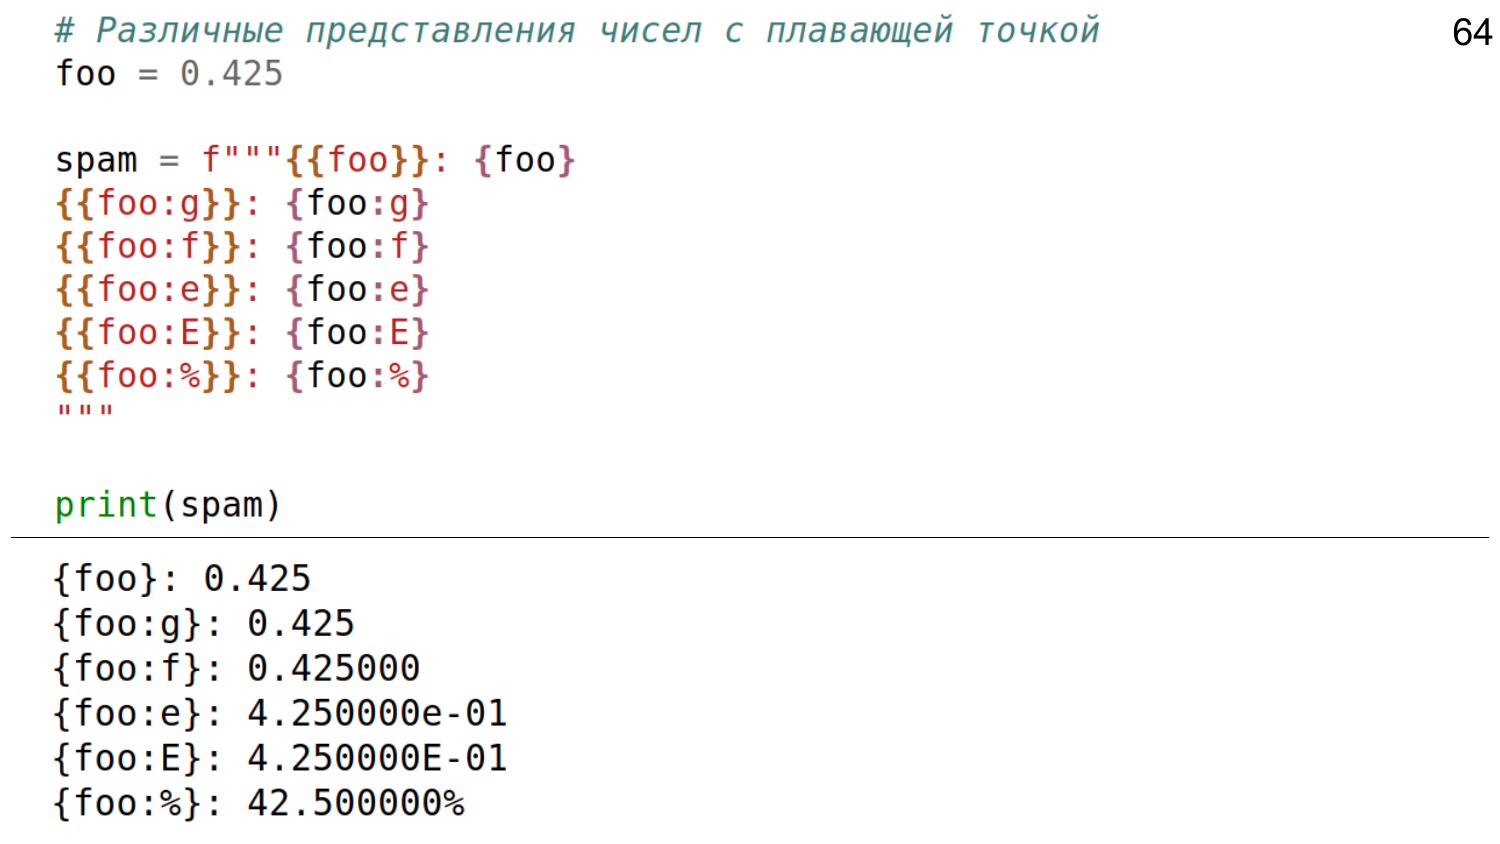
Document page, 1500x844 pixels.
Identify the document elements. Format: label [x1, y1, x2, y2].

picture [47, 5, 1112, 533]
picture [47, 551, 518, 830]
